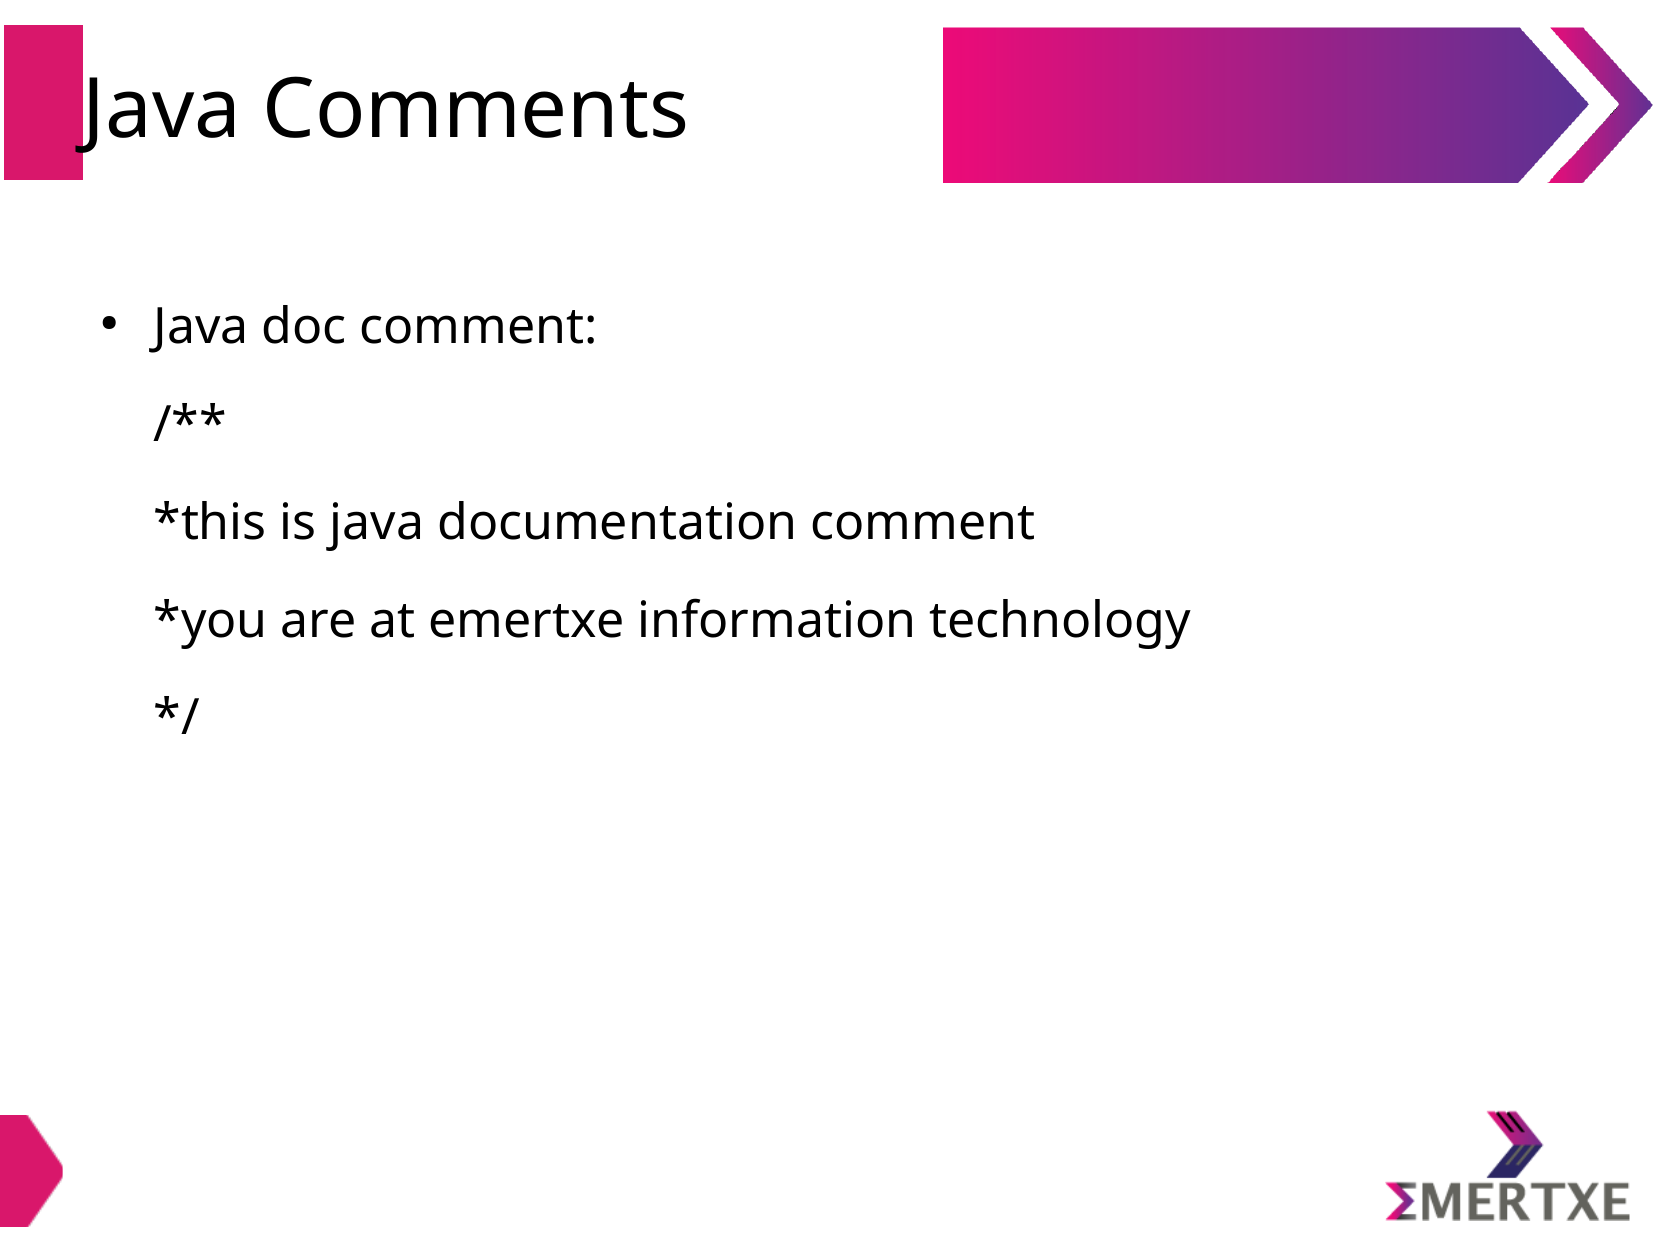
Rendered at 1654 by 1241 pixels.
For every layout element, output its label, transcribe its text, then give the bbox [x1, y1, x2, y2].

list Java doc comment: /** *this is java documentation comment *you are at emertxe information technology */ [82, 290, 1571, 1010]
title Java Comments [82, 2, 1571, 210]
picture [1385, 1107, 1631, 1221]
picture [1571, 27, 1653, 183]
